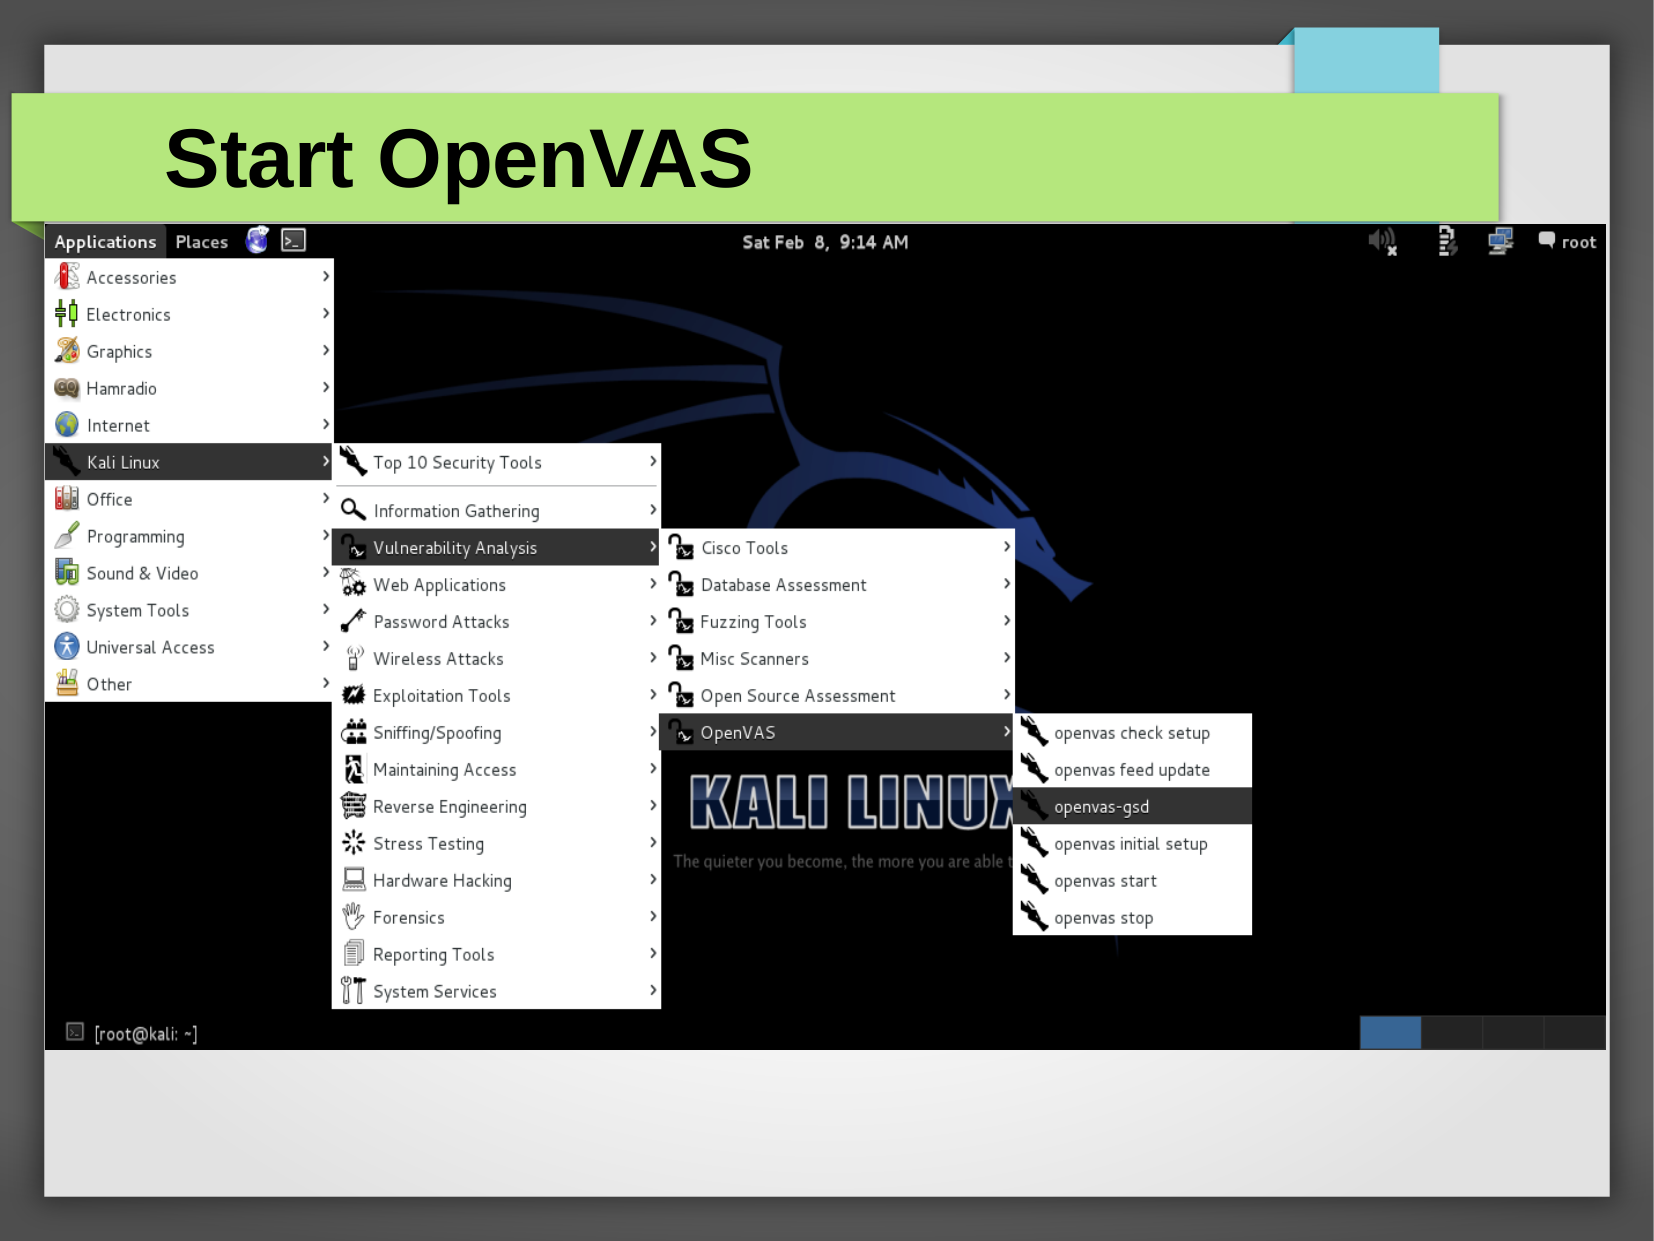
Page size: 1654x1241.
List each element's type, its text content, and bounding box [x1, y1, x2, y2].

text_box Start OpenVAS [150, 105, 770, 213]
picture [0, 0, 1654, 1241]
